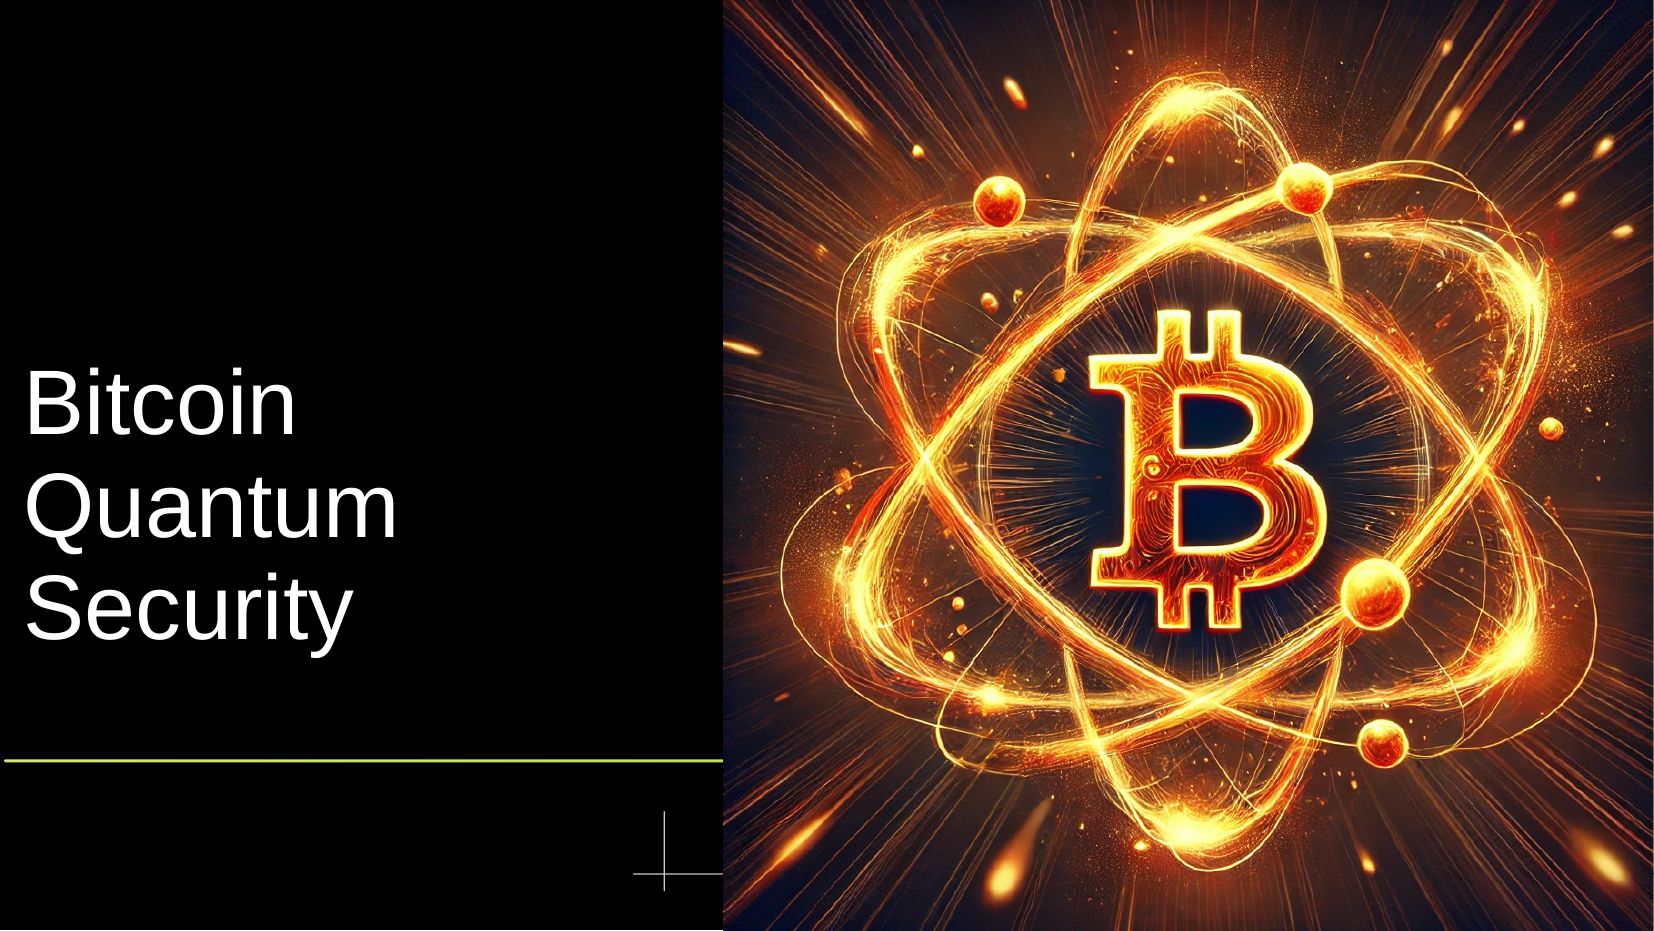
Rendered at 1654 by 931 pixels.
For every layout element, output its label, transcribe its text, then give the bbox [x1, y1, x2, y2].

picture [723, 0, 1654, 931]
title Bitcoin Quantum Security [23, 351, 641, 660]
